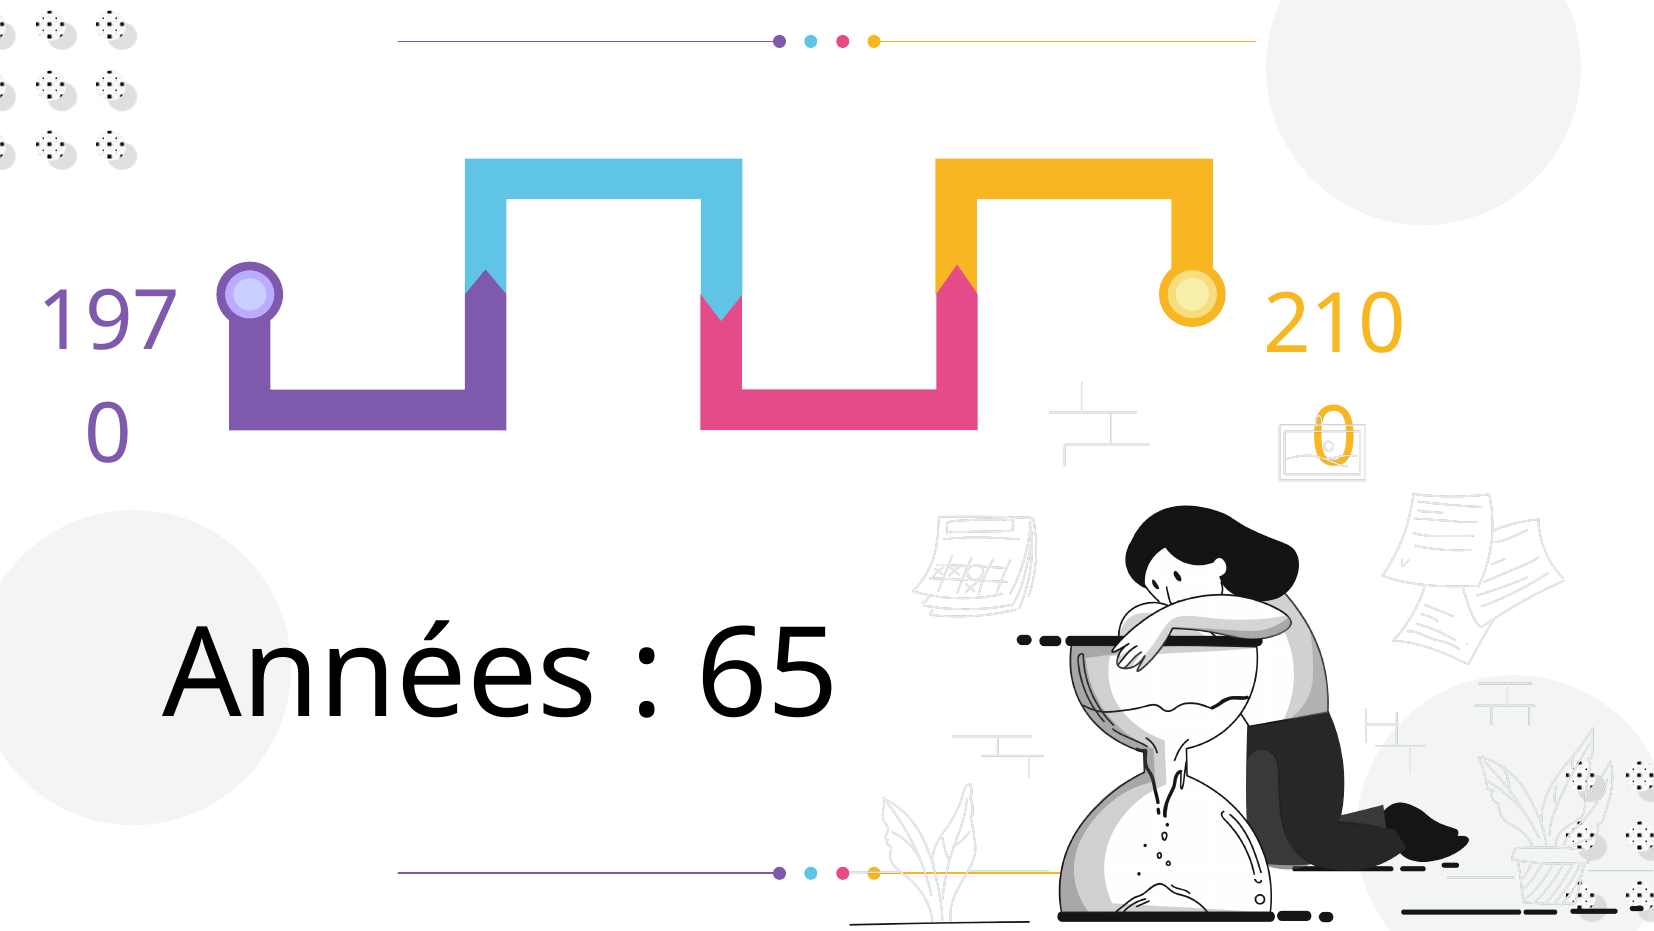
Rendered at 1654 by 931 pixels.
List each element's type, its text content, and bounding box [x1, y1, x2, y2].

text_box [226, 271, 274, 318]
text_box [867, 34, 881, 49]
picture [35, 10, 66, 41]
text_box [935, 158, 1213, 343]
text_box [804, 34, 818, 49]
text_box 1970 [0, 252, 218, 358]
text_box Années : 65 [147, 575, 763, 740]
picture [0, 73, 6, 98]
text_box [1168, 271, 1216, 318]
text_box [772, 34, 787, 49]
picture [95, 10, 126, 41]
picture [95, 130, 127, 161]
text_box [836, 34, 850, 49]
picture [763, 343, 1654, 931]
picture [35, 70, 66, 101]
picture [0, 13, 6, 38]
picture [35, 130, 67, 161]
picture [0, 133, 7, 158]
picture [95, 70, 126, 101]
text_box [229, 158, 763, 431]
text_box 2100 [1225, 255, 1444, 343]
